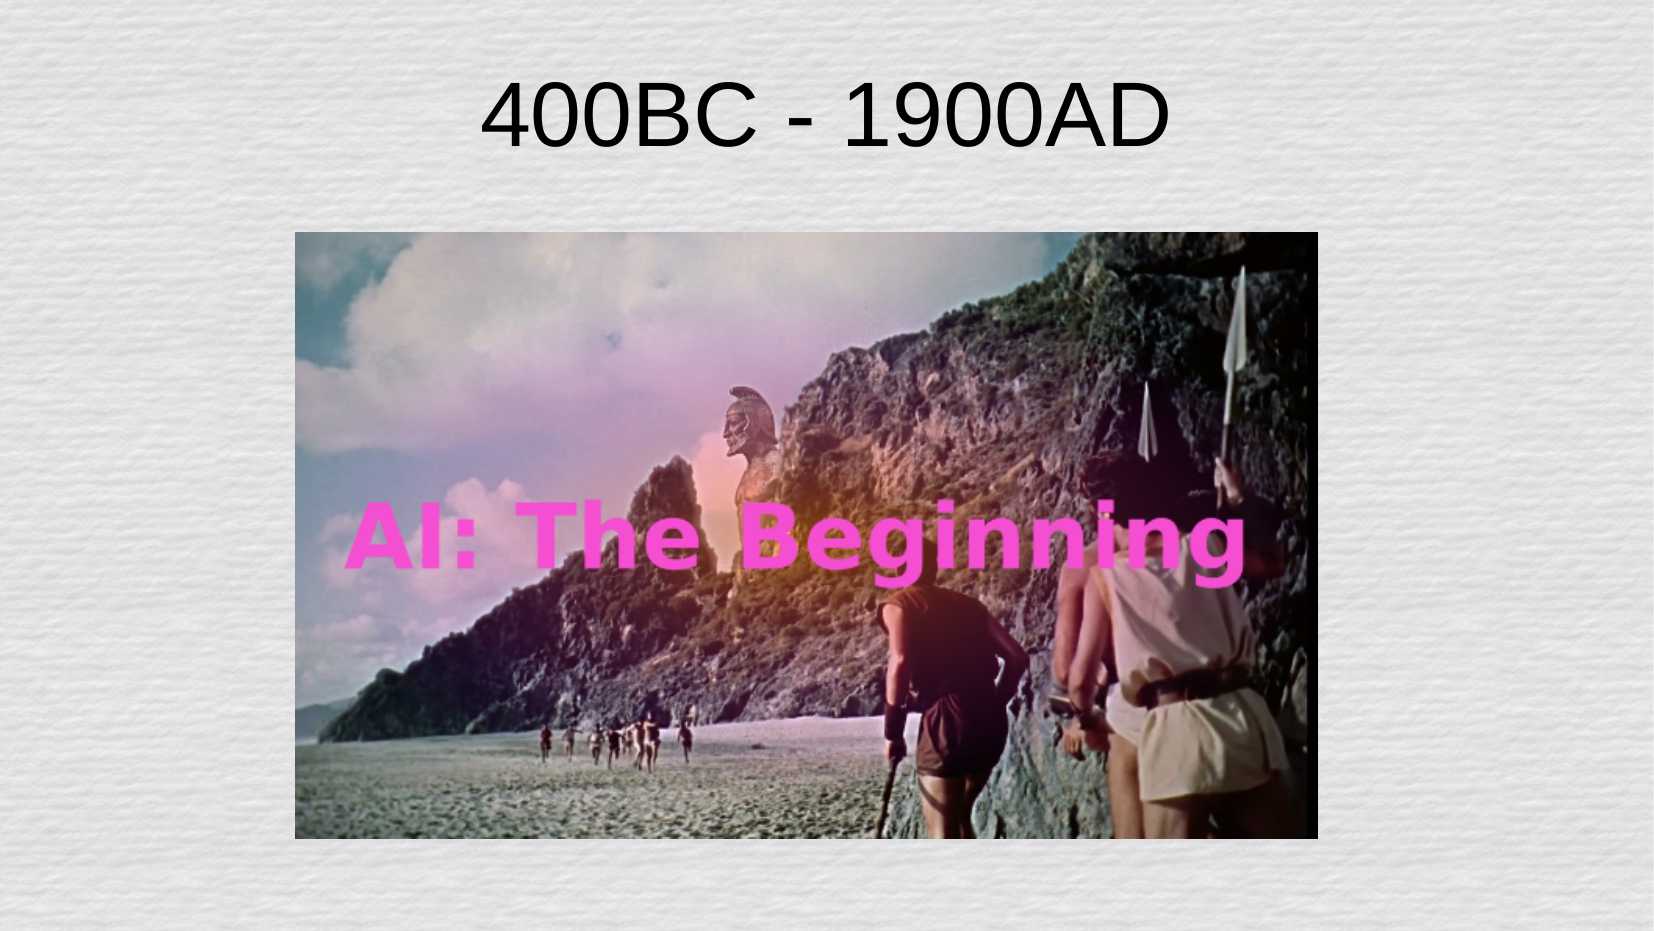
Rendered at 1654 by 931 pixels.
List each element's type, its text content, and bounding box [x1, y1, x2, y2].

title 400BC - 1900AD [82, 37, 1571, 193]
picture [0, 0, 1654, 931]
